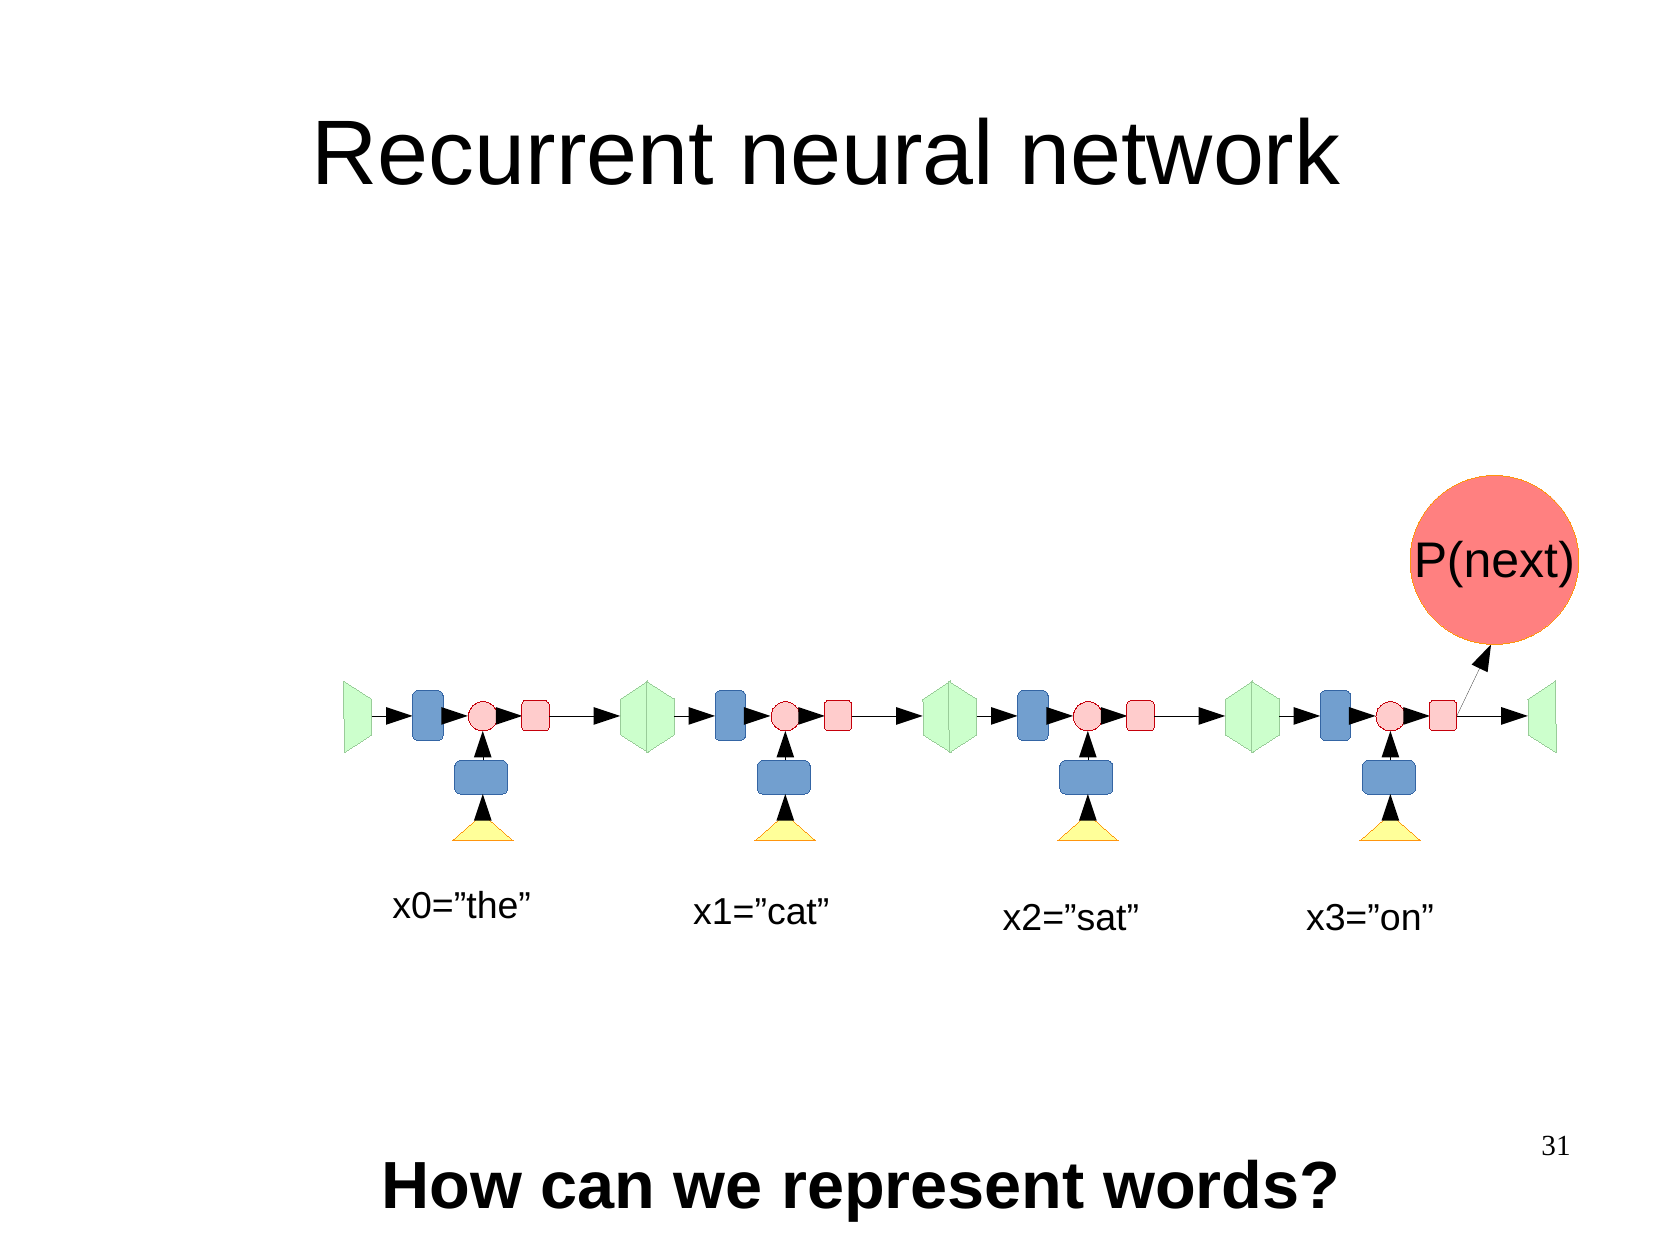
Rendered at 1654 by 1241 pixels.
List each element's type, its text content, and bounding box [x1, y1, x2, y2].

text_box x1=”cat” [678, 883, 862, 940]
text_box [1225, 680, 1280, 753]
text_box [1375, 701, 1403, 731]
text_box [468, 701, 495, 731]
text_box [1017, 690, 1049, 741]
text_box How can we represent words? [366, 1141, 1359, 1231]
text_box [715, 690, 746, 741]
text_box [454, 760, 508, 795]
text_box [1527, 680, 1557, 753]
text_box x0=”the” [377, 877, 563, 934]
text_box [521, 700, 550, 731]
text_box [1059, 760, 1113, 795]
text_box [754, 821, 816, 841]
text_box [412, 690, 444, 741]
text_box [452, 821, 514, 841]
title Recurrent neural network [82, 49, 1571, 257]
text_box x3=”on” [1291, 888, 1466, 946]
text_box [1362, 760, 1416, 795]
text_box [1429, 700, 1457, 731]
text_box [1126, 700, 1155, 731]
text_box [757, 760, 811, 795]
text_box [1359, 821, 1421, 841]
text_box [824, 700, 852, 731]
text_box [343, 681, 372, 753]
text_box P(next) [1410, 475, 1579, 645]
text_box x2=”sat” [987, 888, 1171, 946]
text_box [1320, 690, 1351, 741]
text_box [771, 701, 798, 731]
text_box [922, 680, 977, 753]
text_box [1073, 701, 1100, 731]
text_box [1057, 821, 1119, 841]
text_box [620, 680, 675, 753]
